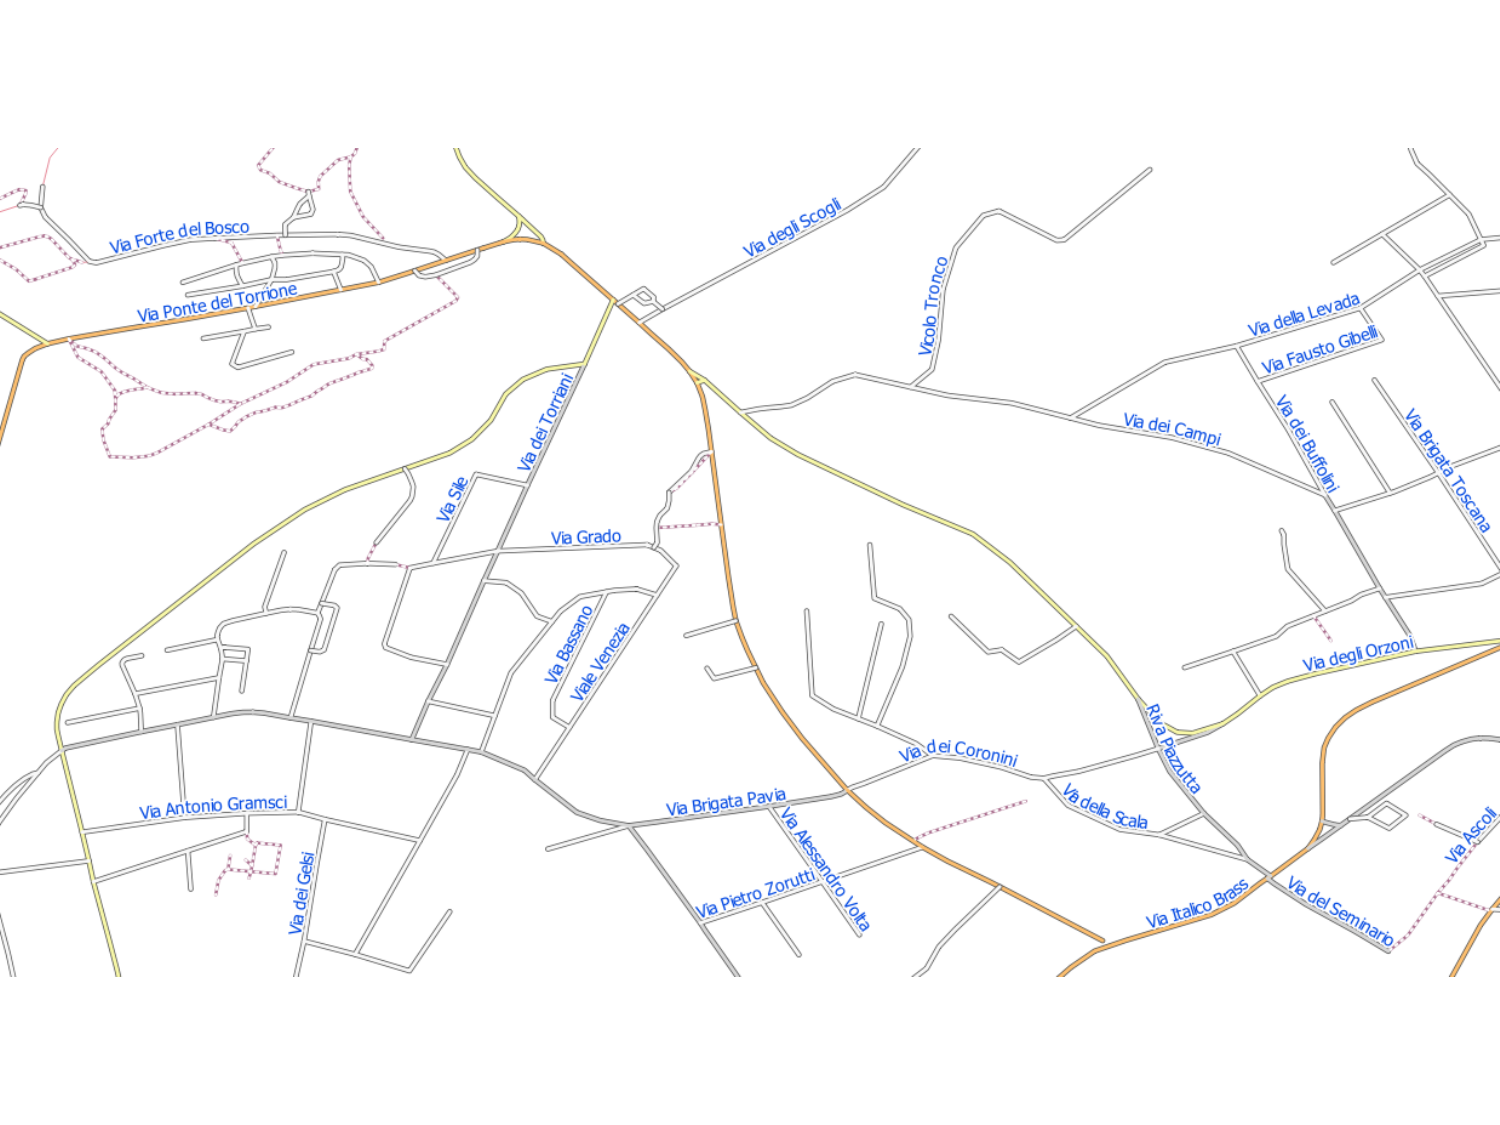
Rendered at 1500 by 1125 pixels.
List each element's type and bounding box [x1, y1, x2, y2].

picture [0, 148, 1500, 977]
